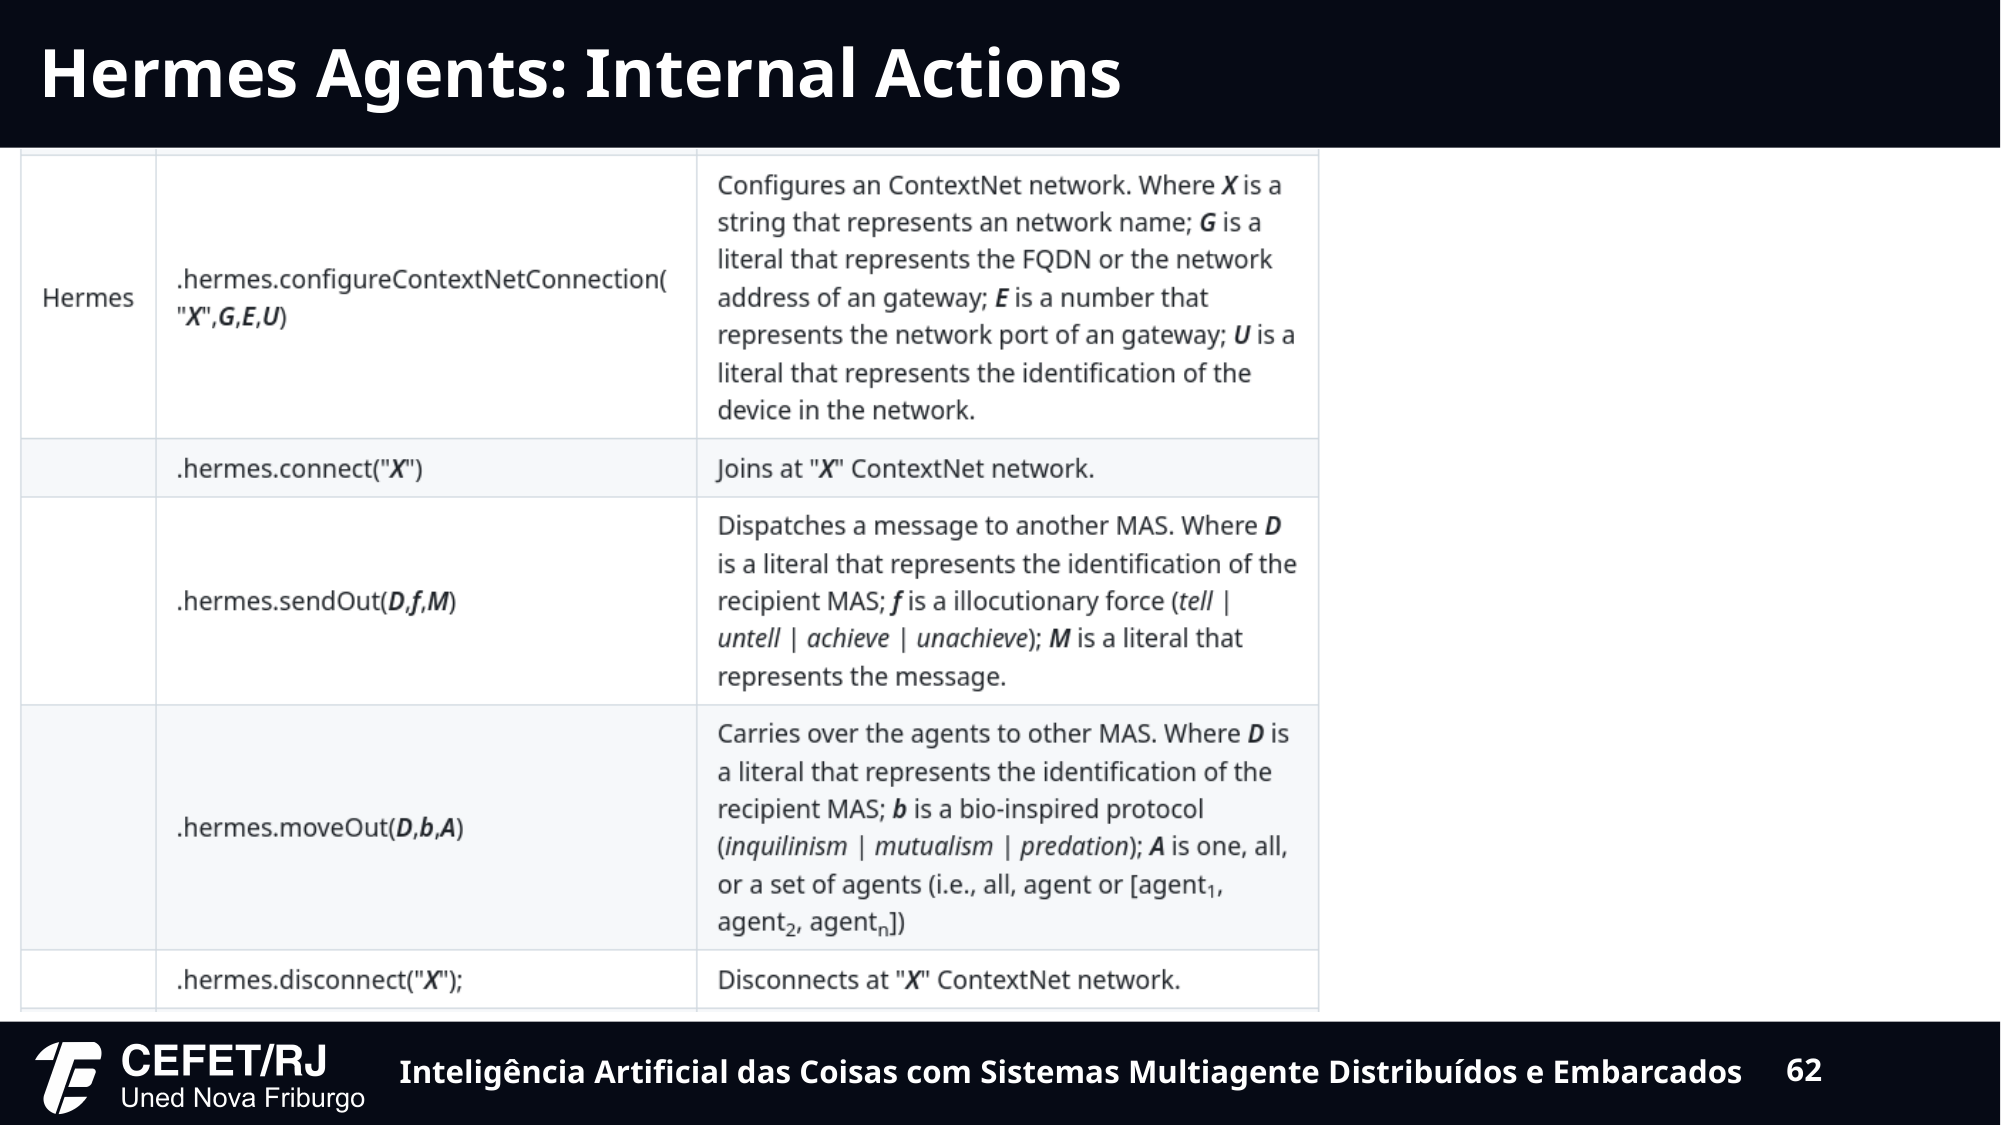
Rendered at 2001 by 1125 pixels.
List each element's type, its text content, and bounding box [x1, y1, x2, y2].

picture [0, 149, 1331, 1125]
text_box Hermes Agents: Internal Actions [25, 23, 1999, 119]
